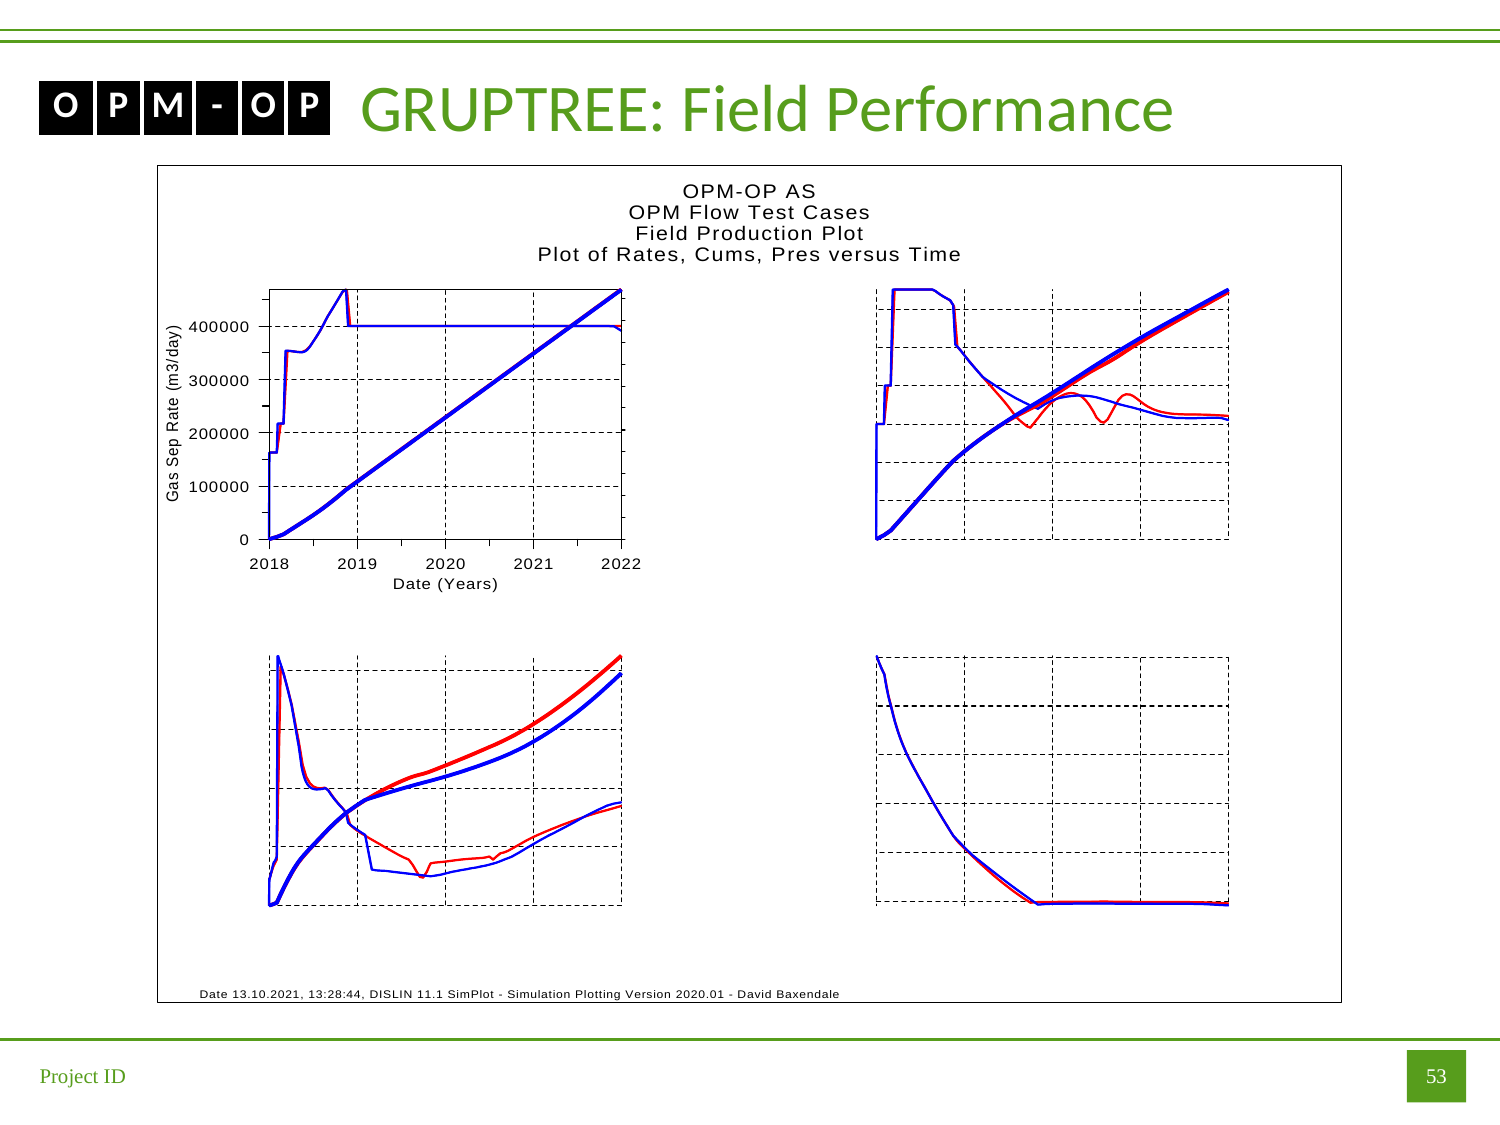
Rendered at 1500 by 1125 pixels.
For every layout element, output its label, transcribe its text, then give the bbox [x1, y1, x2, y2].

picture [157, 165, 1343, 1004]
title GRUPTREE: Field Performance [360, 77, 1425, 153]
